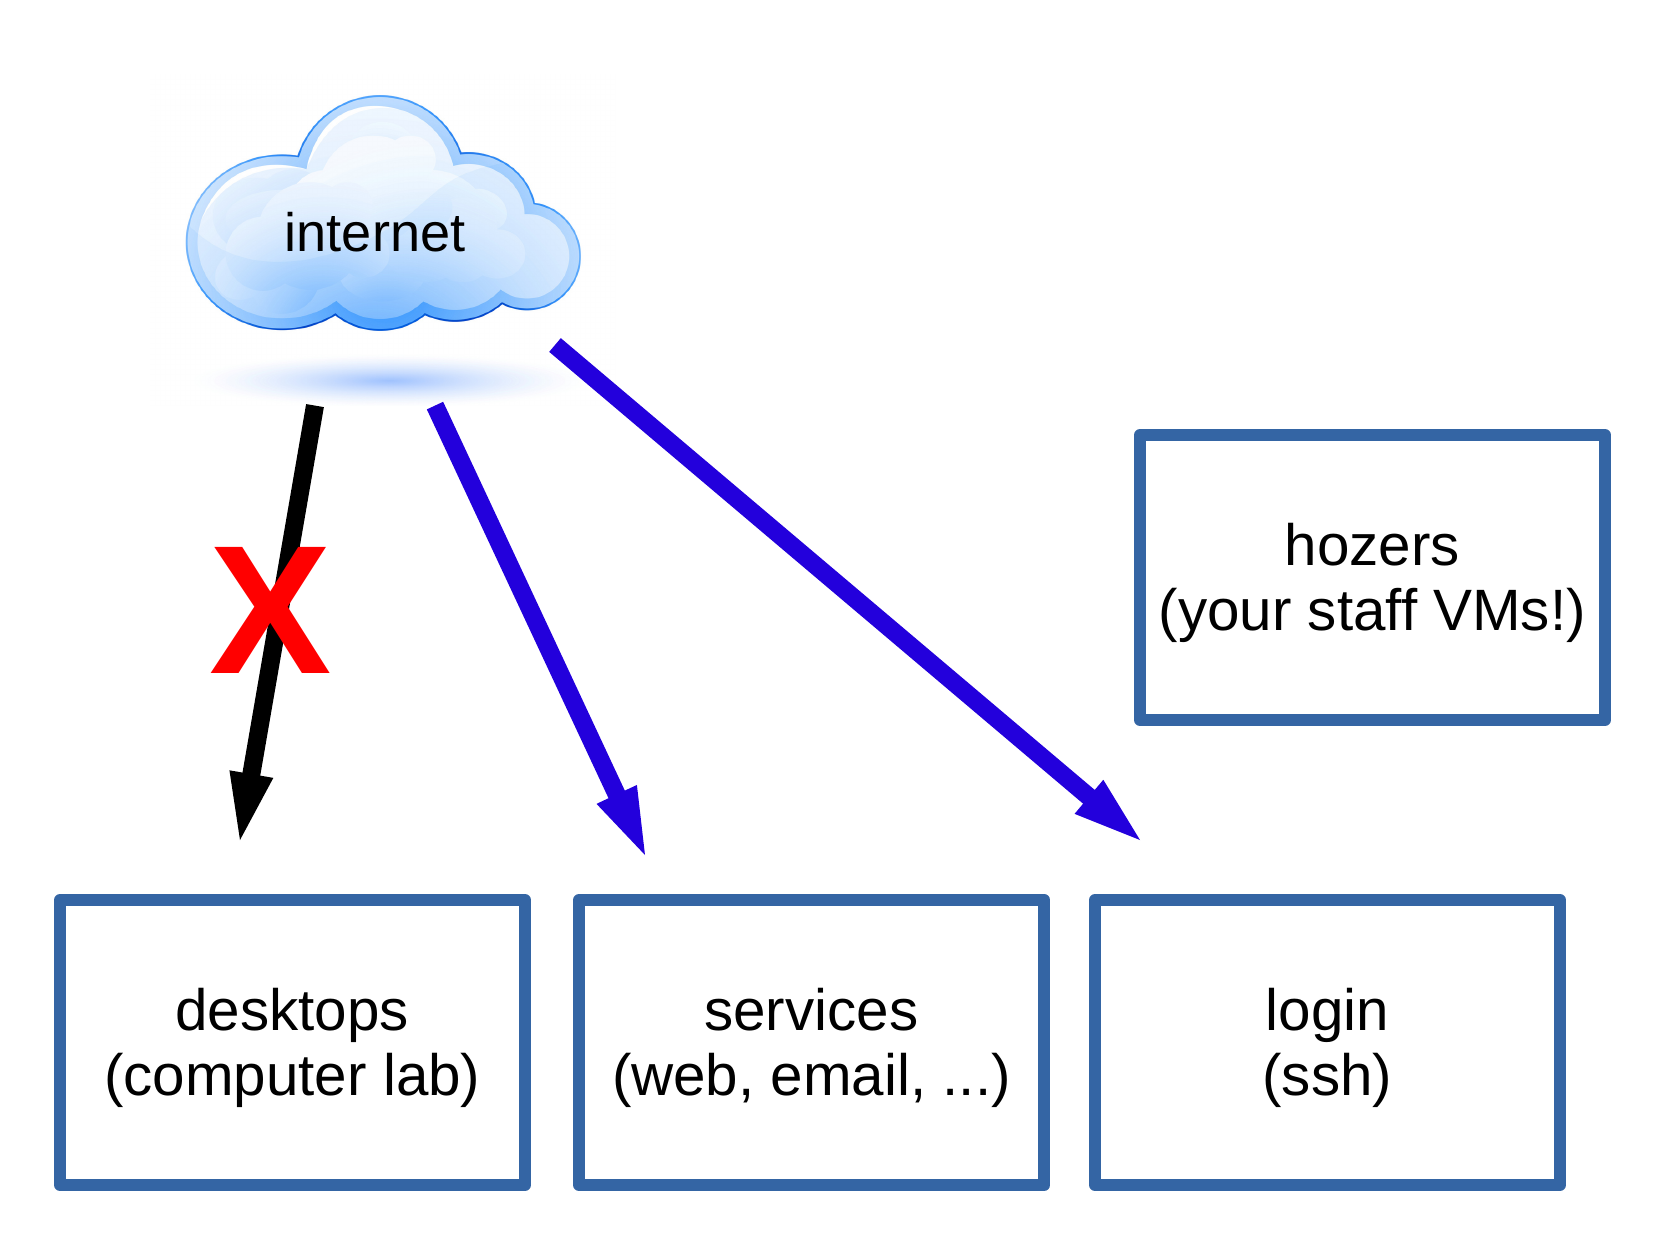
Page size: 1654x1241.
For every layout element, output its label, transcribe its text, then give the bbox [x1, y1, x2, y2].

text_box services (web, email, ...) [579, 900, 1045, 1186]
text_box internet [270, 194, 796, 271]
text_box desktops (computer lab) [60, 900, 526, 1186]
text_box X [195, 500, 571, 721]
picture [150, 74, 616, 406]
text_box hozers (your staff VMs!) [1140, 435, 1606, 721]
text_box login (ssh) [1095, 900, 1561, 1186]
text_box X [490, 500, 571, 673]
